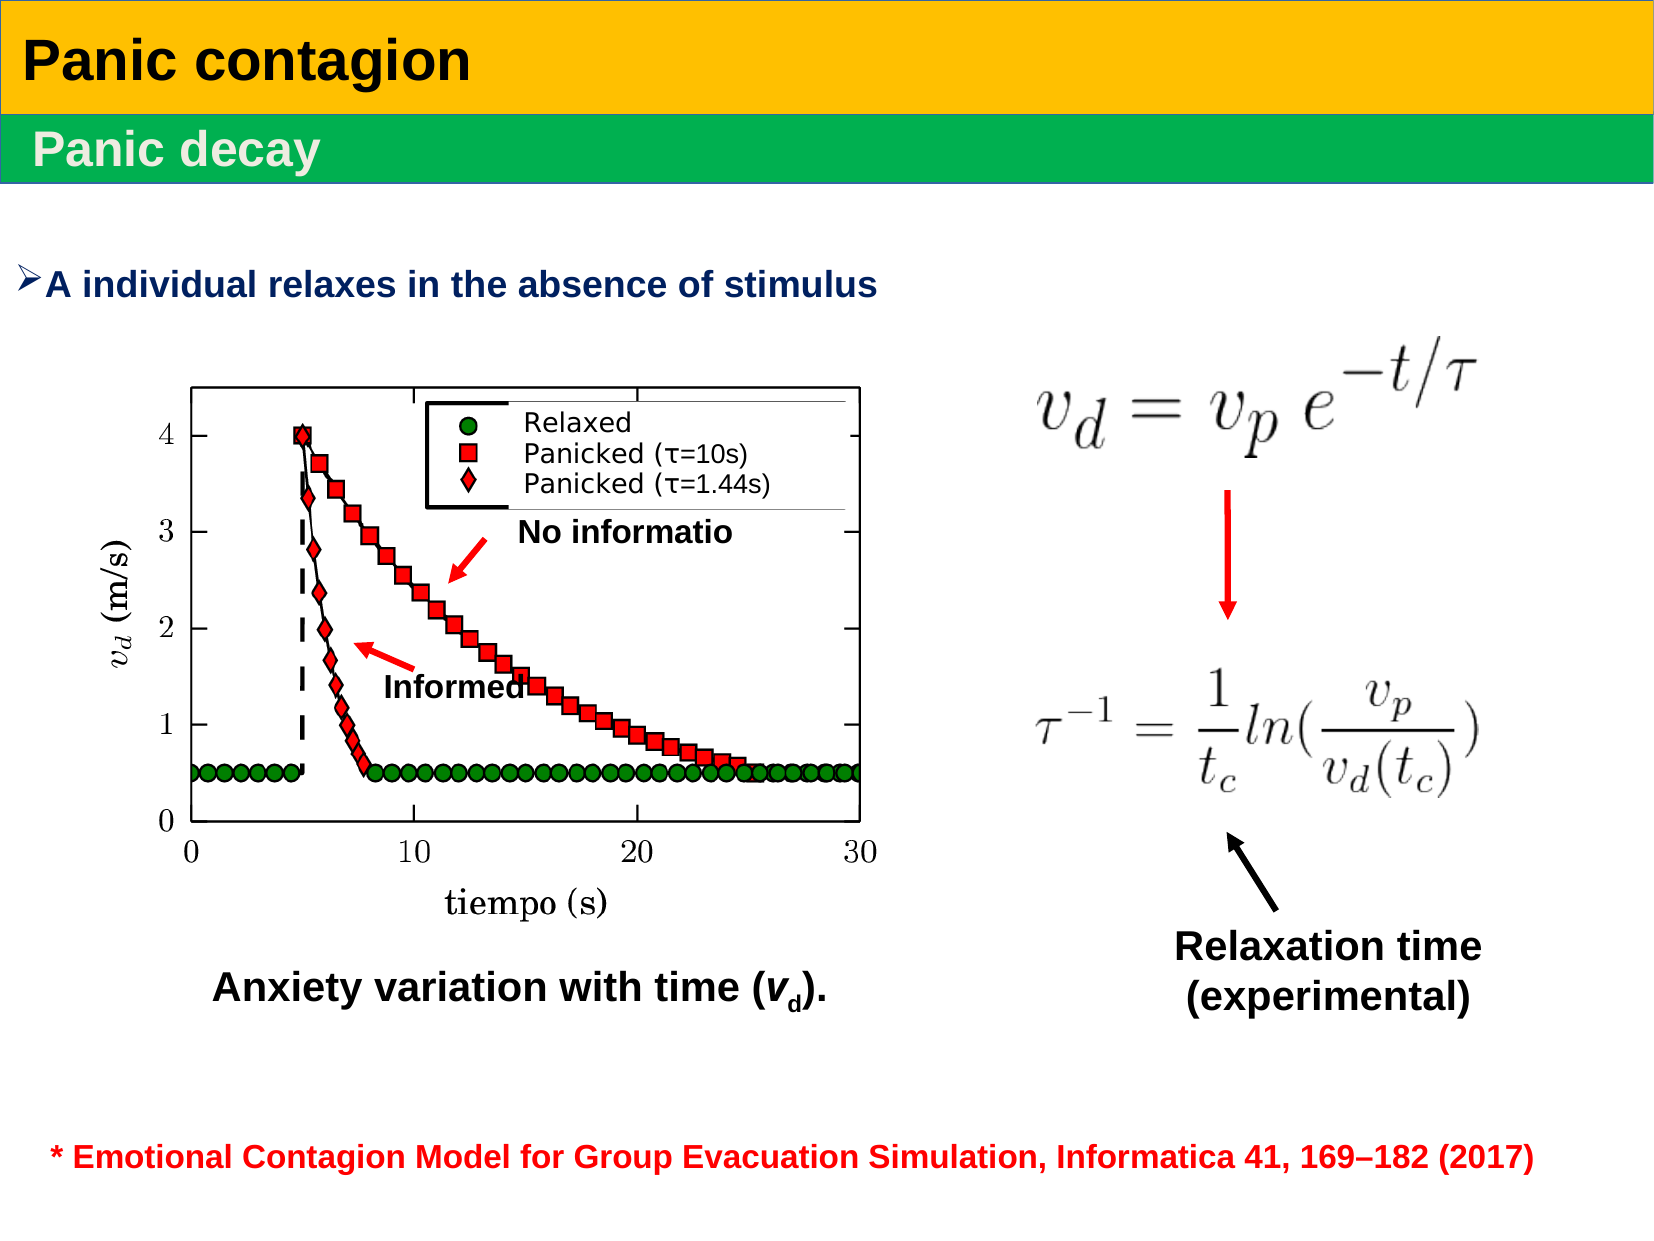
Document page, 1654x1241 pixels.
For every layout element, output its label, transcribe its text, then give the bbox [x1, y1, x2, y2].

picture [1034, 667, 1479, 798]
text_box Relaxed Panicked (τ=10s) Panicked (τ=1.44s) [508, 401, 851, 510]
text_box Informed [330, 656, 579, 774]
text_box Panic decay [17, 115, 1654, 189]
text_box No informatio [448, 501, 803, 550]
text_box [0, 0, 1654, 183]
text_box A individual relaxes in the absence of stimulus [0, 252, 1518, 312]
picture [74, 360, 913, 963]
picture [1037, 336, 1479, 458]
text_box Panic contagion [7, 14, 1052, 95]
text_box Relaxation time (experimental) [1074, 910, 1583, 1046]
text_box * Emotional Contagion Model for Group Evacuation Simulation, Informatica 41, 169–182 (2017) [35, 1128, 1654, 1199]
text_box Anxiety variation with time (vd). [129, 951, 910, 1069]
